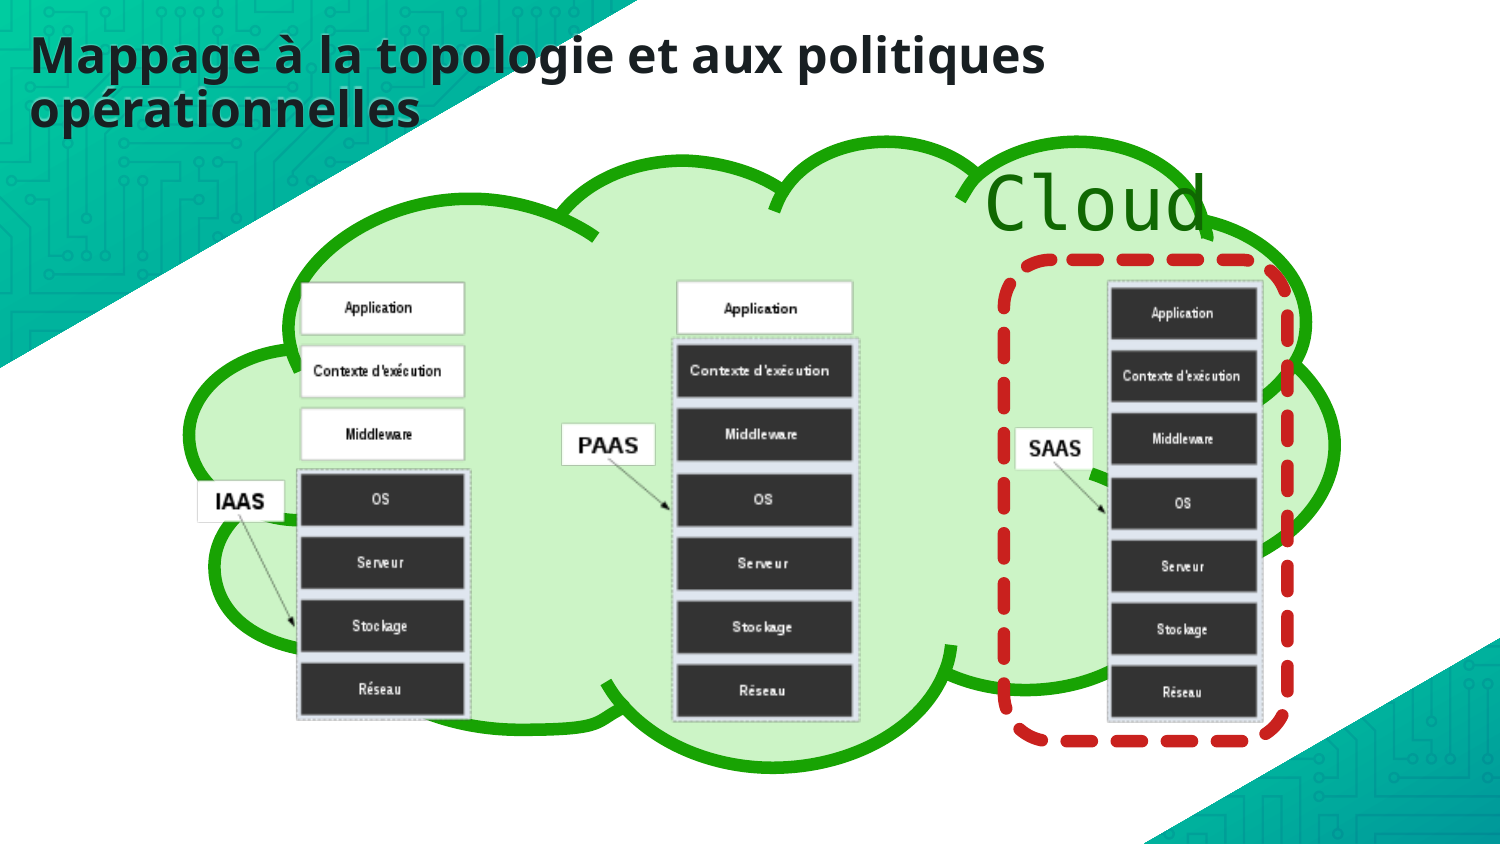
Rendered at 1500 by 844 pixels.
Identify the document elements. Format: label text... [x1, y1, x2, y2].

picture [998, 265, 1267, 742]
picture [178, 279, 473, 721]
text_box [1252, 239, 1335, 548]
picture [543, 252, 863, 726]
text_box [1103, 256, 1118, 265]
text_box Cloud [968, 153, 1252, 256]
text_box [1015, 141, 1138, 153]
text_box [303, 141, 1032, 768]
title Mappage à la topologie et aux politiques opérationnelles [29, 30, 1249, 89]
text_box [1153, 256, 1168, 265]
text_box [1056, 256, 1068, 265]
text_box [1203, 256, 1218, 265]
